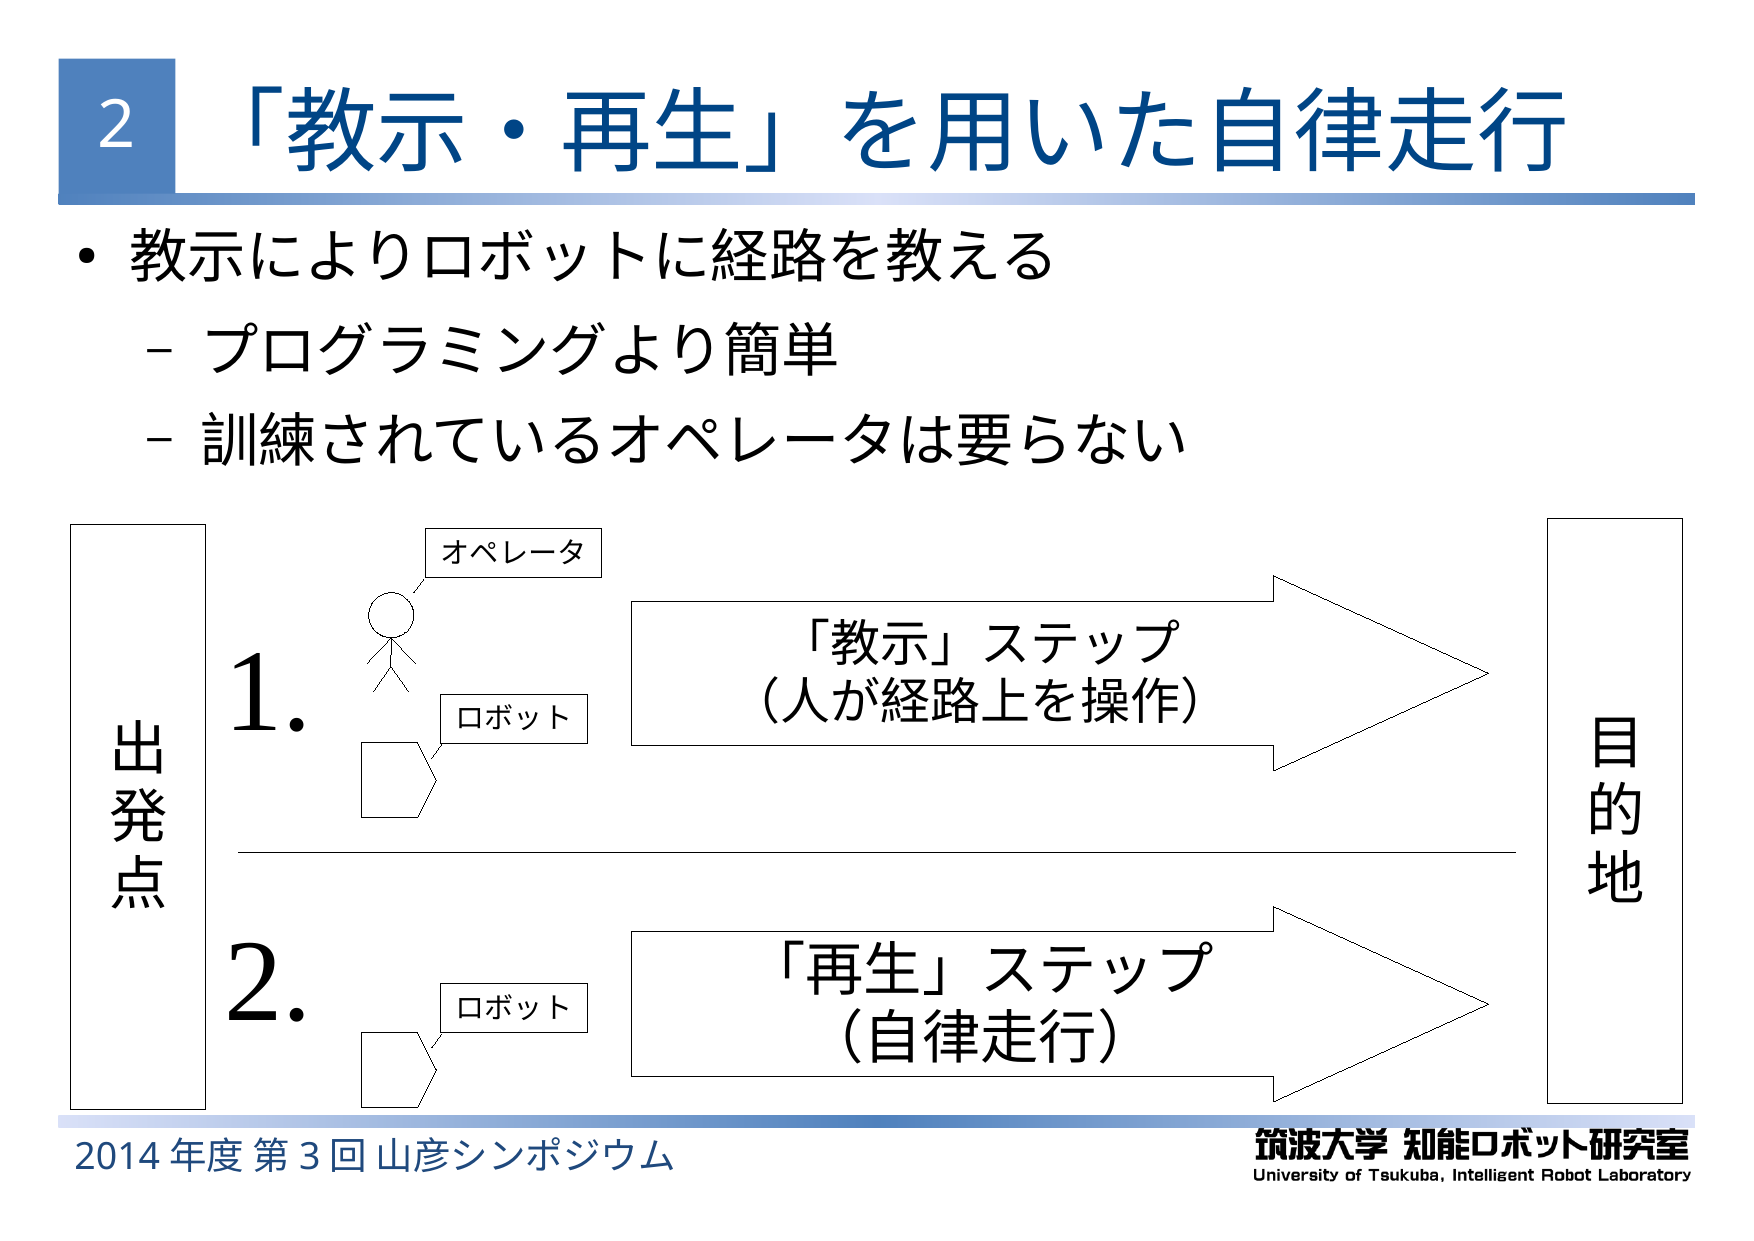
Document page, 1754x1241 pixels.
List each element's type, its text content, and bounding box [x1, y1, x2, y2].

title 「教示・再生」を用いた自律走行 [193, 61, 1651, 205]
text_box 「再生」ステップ （自律走行） [631, 906, 1489, 1102]
text_box 出 発 点 [70, 524, 206, 1110]
text_box 1. [209, 619, 327, 764]
text_box 「教示」ステップ （人が経路上を操作） [631, 575, 1489, 771]
text_box 2. [209, 908, 327, 1054]
text_box ロボット [440, 983, 588, 1033]
picture [1252, 1127, 1691, 1182]
text_box 目 的 地 [1547, 518, 1683, 1104]
text_box オペレータ [425, 528, 602, 578]
list 教示によりロボットに経路を教える プログラミングより簡単 訓練されているオペレータは要らない [58, 223, 1696, 494]
text_box ロボット [440, 694, 588, 744]
